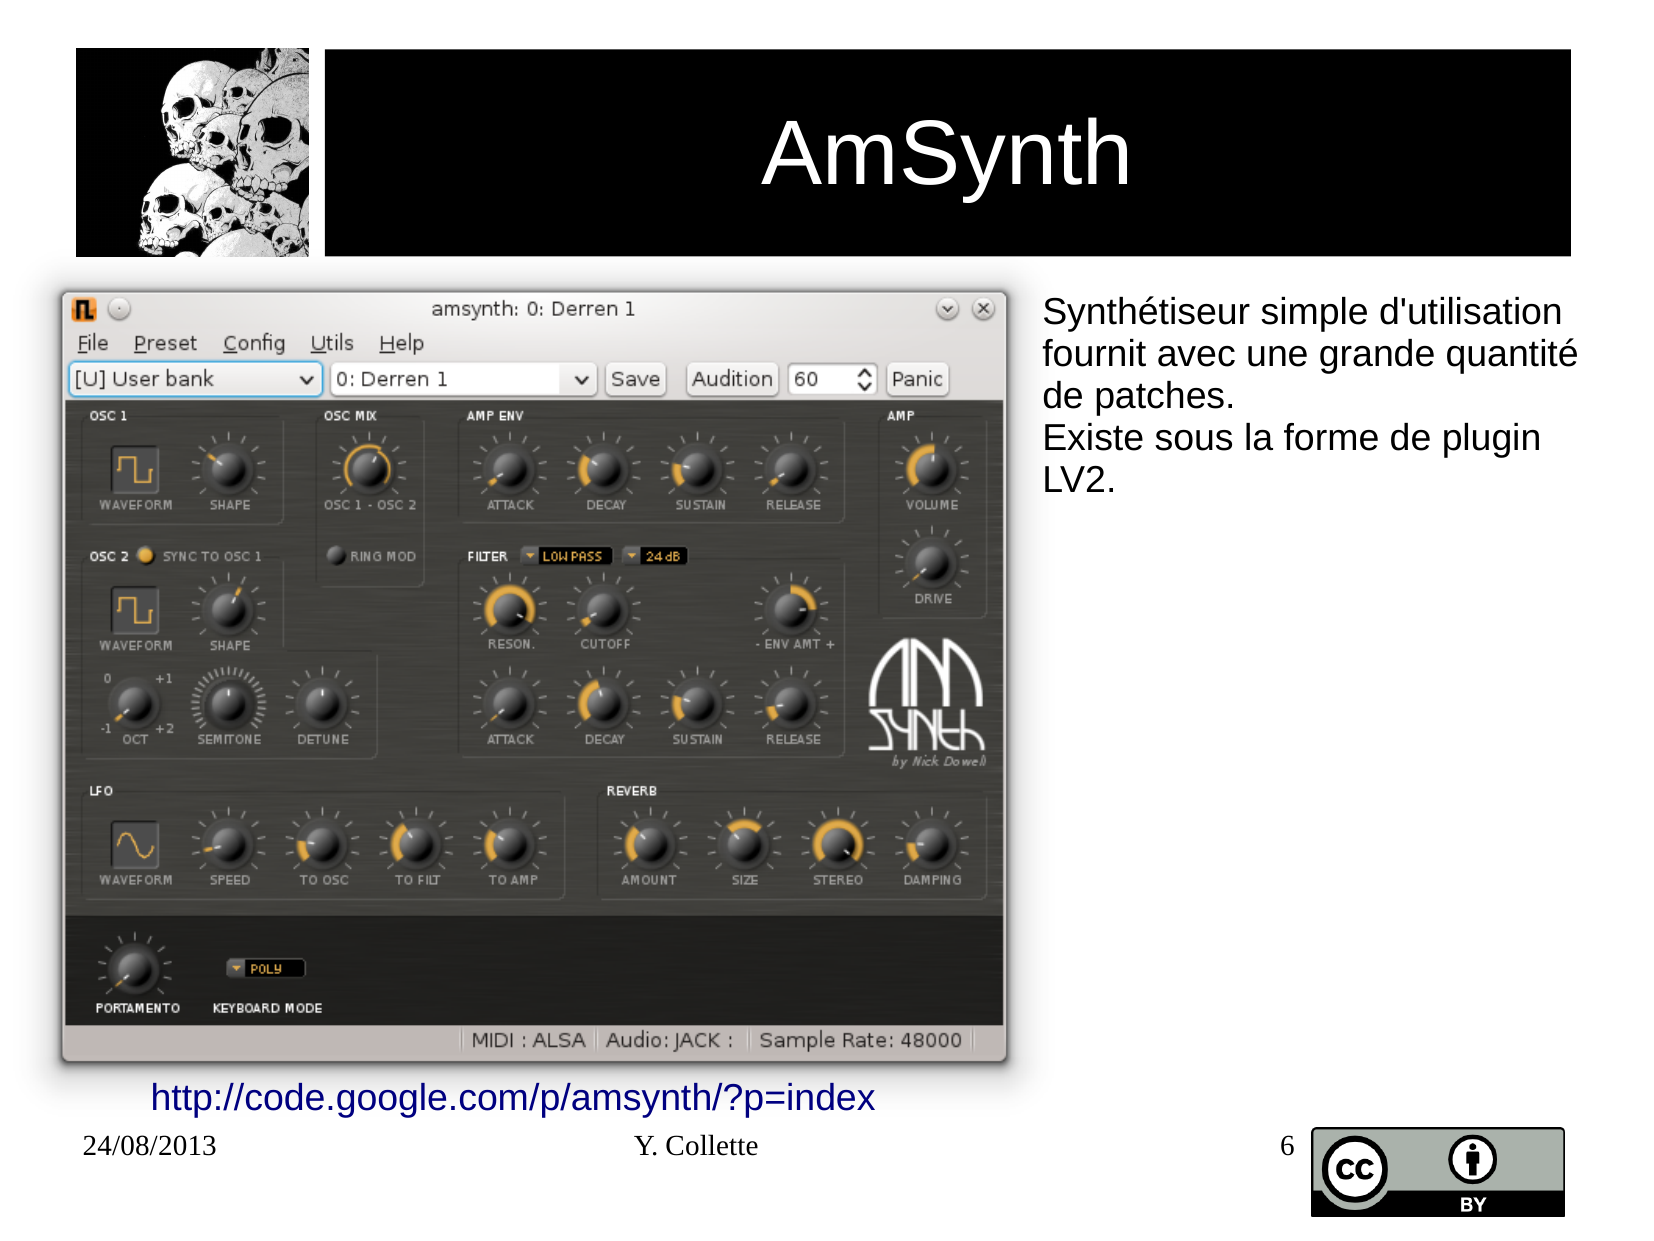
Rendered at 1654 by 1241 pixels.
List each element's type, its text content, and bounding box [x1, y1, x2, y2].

picture [1311, 1127, 1565, 1217]
text_box Synthétiseur simple d'utilisation fournit avec une grande quantité de patches. Existe sous la forme de plugin LV2. [1027, 283, 1619, 509]
picture [0, 48, 1069, 1124]
title AmSynth [324, 49, 1571, 257]
text_box http://code.google.com/p/amsynth/?p=index [135, 1068, 904, 1126]
